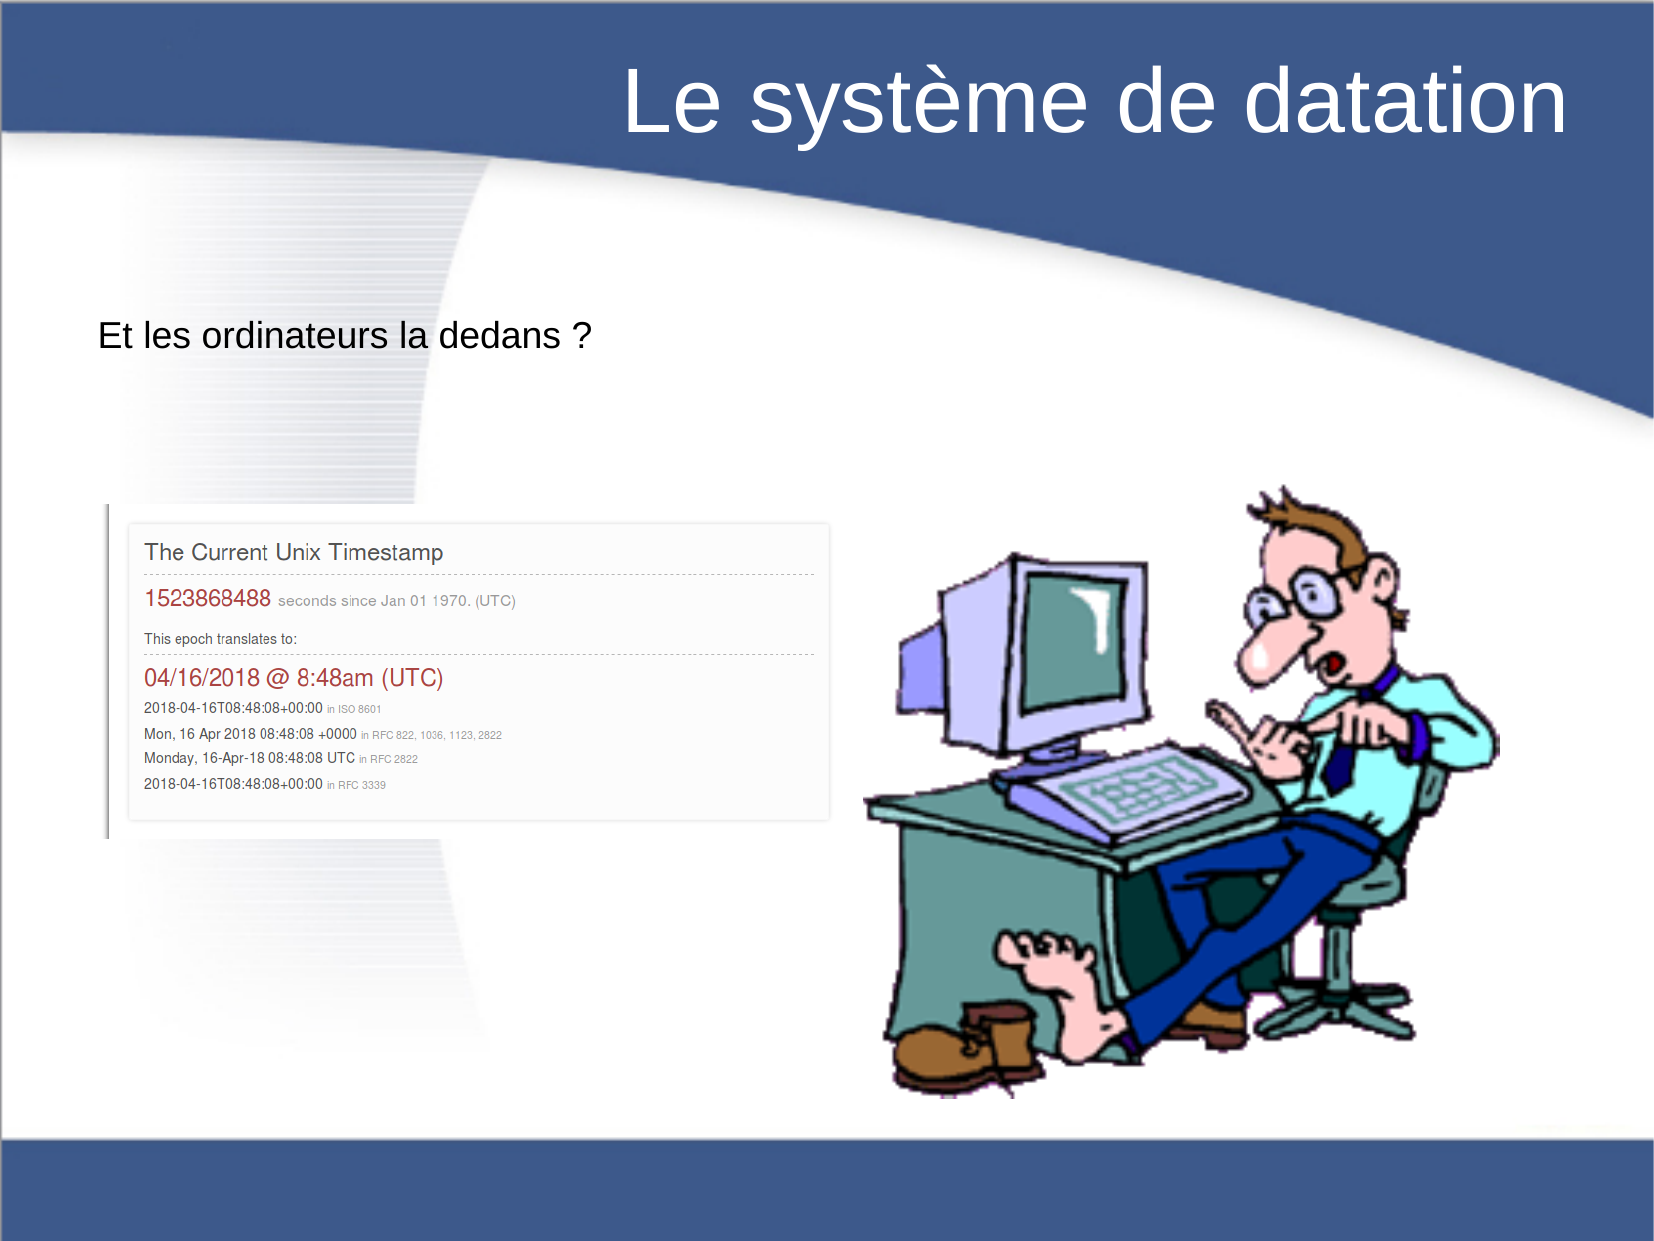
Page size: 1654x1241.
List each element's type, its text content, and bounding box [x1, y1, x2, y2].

text_box Et les ordinateurs la dedans ? [82, 307, 1524, 364]
title Le système de datation [82, 49, 1571, 257]
picture [0, 0, 1654, 1241]
